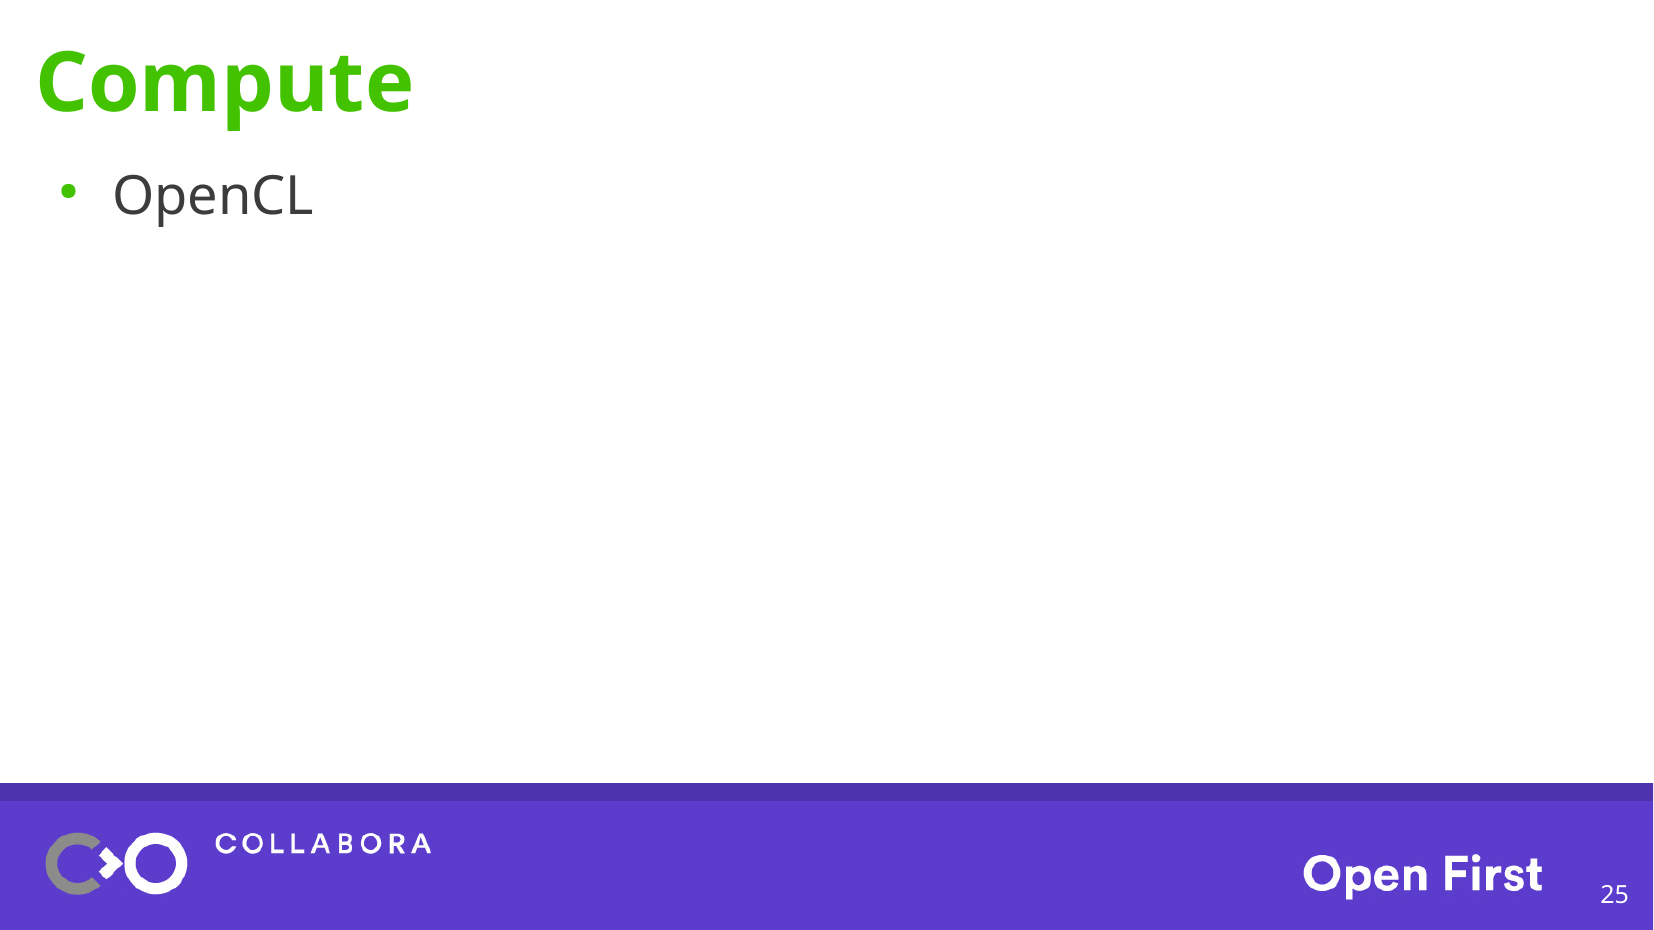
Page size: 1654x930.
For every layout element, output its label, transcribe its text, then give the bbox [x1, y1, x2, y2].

list OpenCL [41, 160, 1613, 804]
title Compute [35, 28, 1608, 192]
picture [0, 0, 1654, 930]
